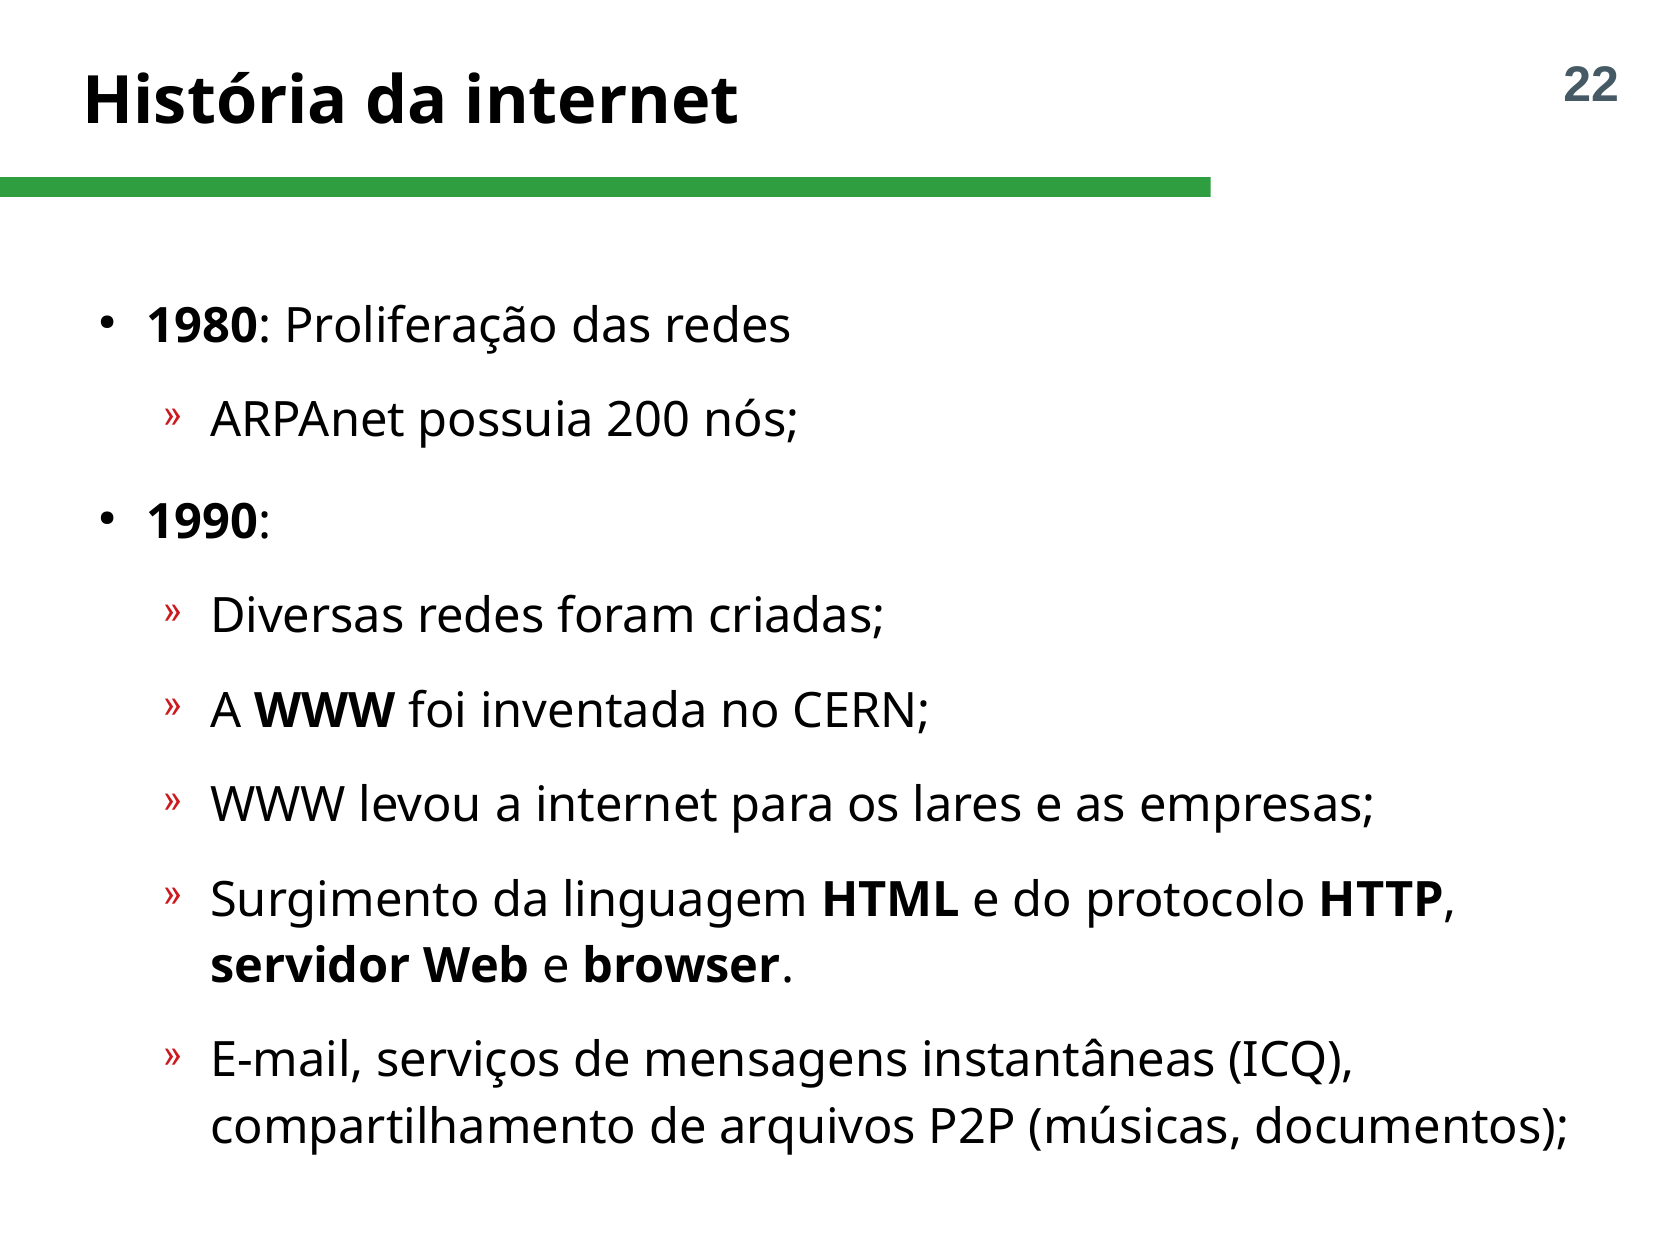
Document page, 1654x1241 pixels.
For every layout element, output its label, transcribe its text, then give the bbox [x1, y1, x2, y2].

list 1980: Proliferação das redes ARPAnet possuia 200 nós; 1990: Diversas redes foram criadas; A WWW foi inventada no CERN; WWW levou a internet para os lares e as empresas; Surgimento da linguagem HTML e do protocolo HTTP, servidor Web e browser. E-mail, serviços de mensagens instantâneas (ICQ), compartilhamento de arquivos P2P (músicas, documentos); [82, 290, 1571, 1216]
title História da internet [82, 0, 1152, 202]
